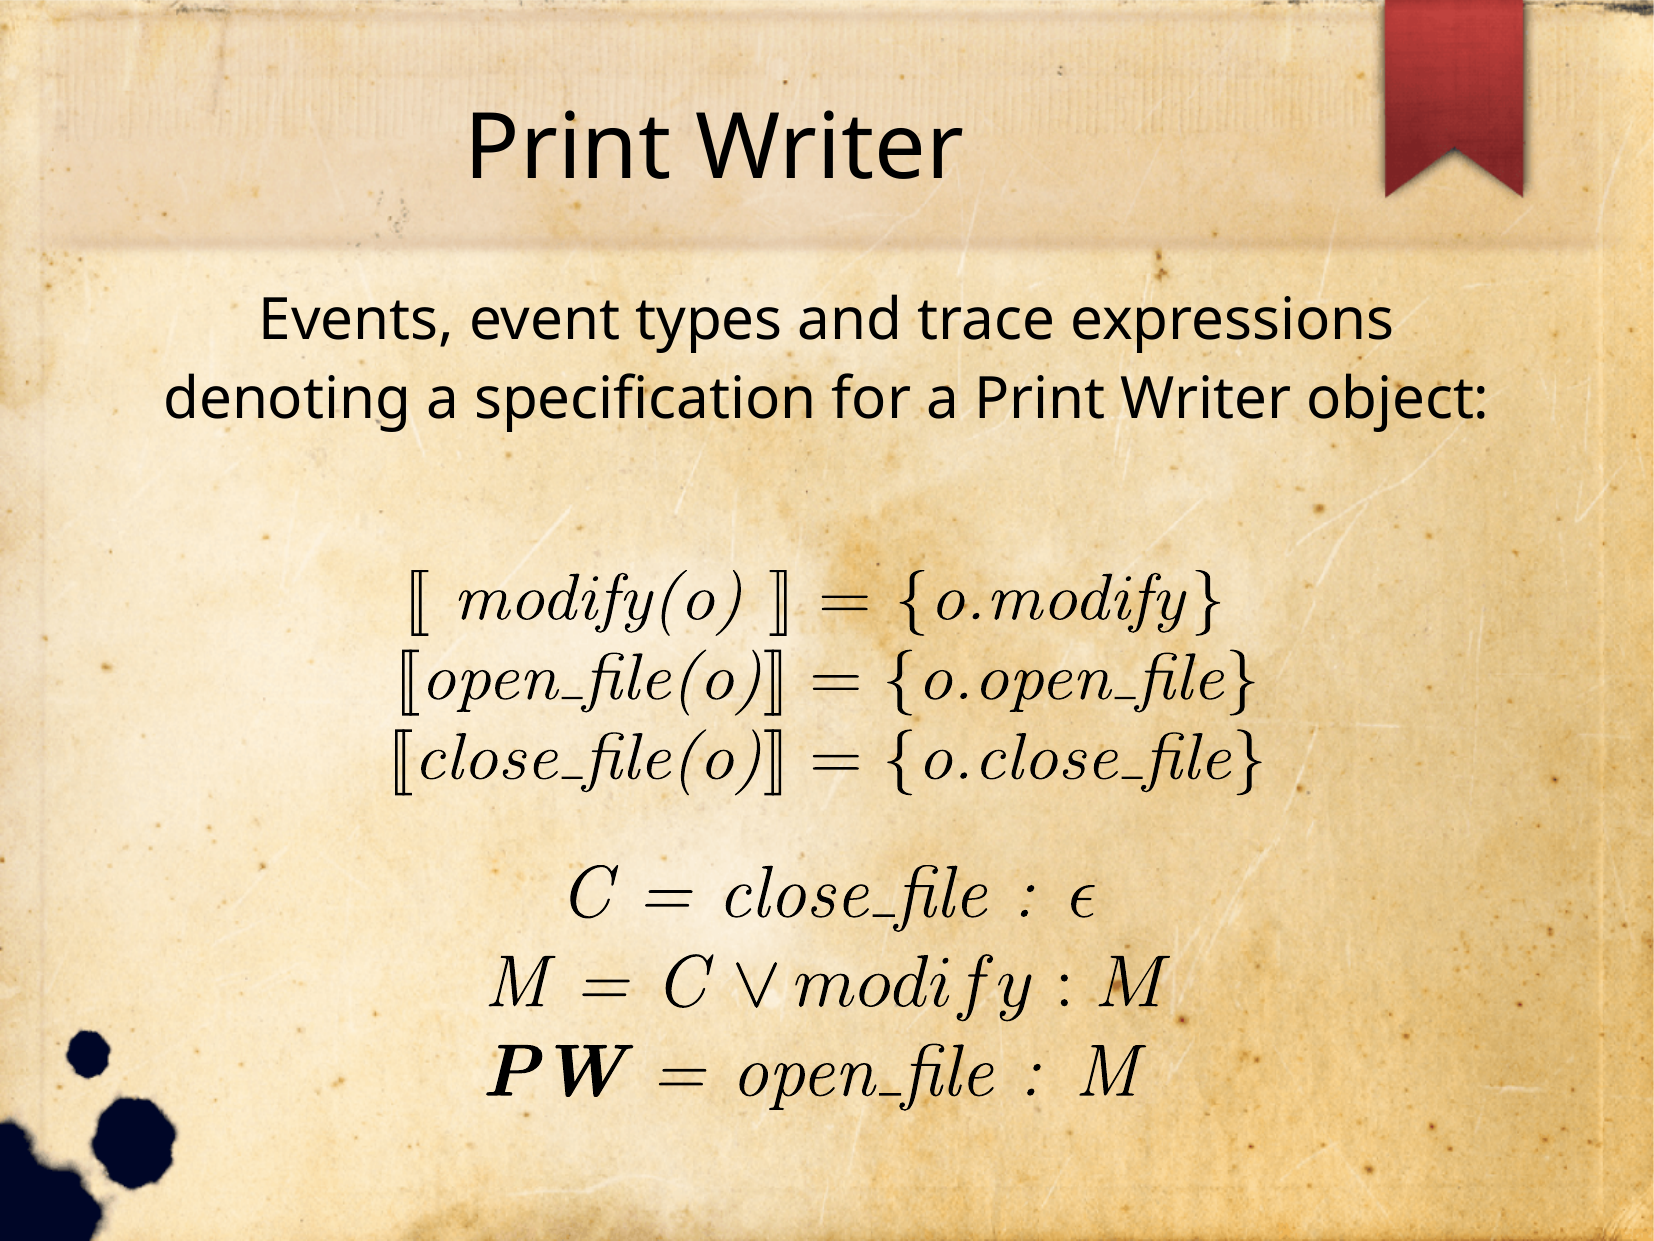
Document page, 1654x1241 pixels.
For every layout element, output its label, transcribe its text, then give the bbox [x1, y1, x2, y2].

title Print Writer [82, 49, 1347, 237]
text_box Events, event types and trace expressions denoting a specification for a Print Writer object: [144, 270, 1510, 533]
picture [0, 0, 1654, 1241]
